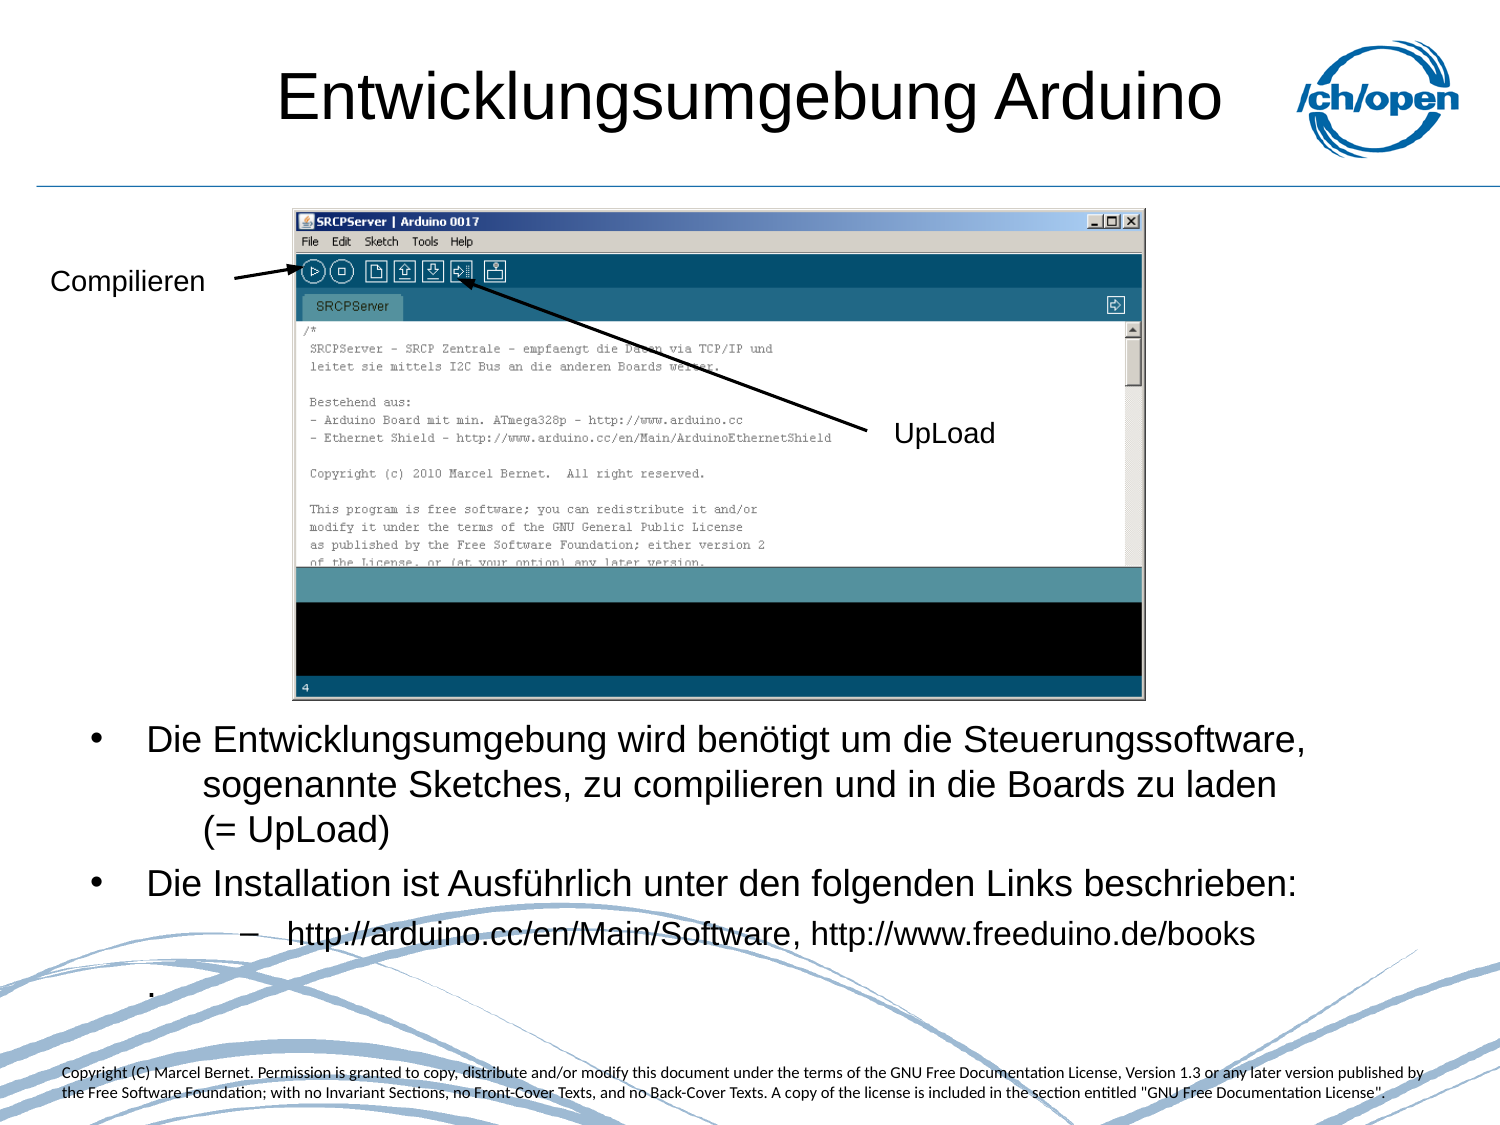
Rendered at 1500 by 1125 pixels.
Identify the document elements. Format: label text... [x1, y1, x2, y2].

list Die Entwicklungsumgebung wird benötigt um die Steuerungssoftware, sogenannte Sketches, zu compilieren und in die Boards zu laden (= UpLoad) Die Installation ist Ausführlich unter den folgenden Links beschrieben: http://arduino.cc/en/Main/Software, http://www.freeduino.de/books . [75, 707, 1426, 1125]
title Entwicklungsumgebung Arduino [75, 45, 1426, 165]
text_box Compilieren [35, 254, 223, 306]
text_box UpLoad [878, 407, 1013, 458]
picture [292, 208, 1146, 701]
